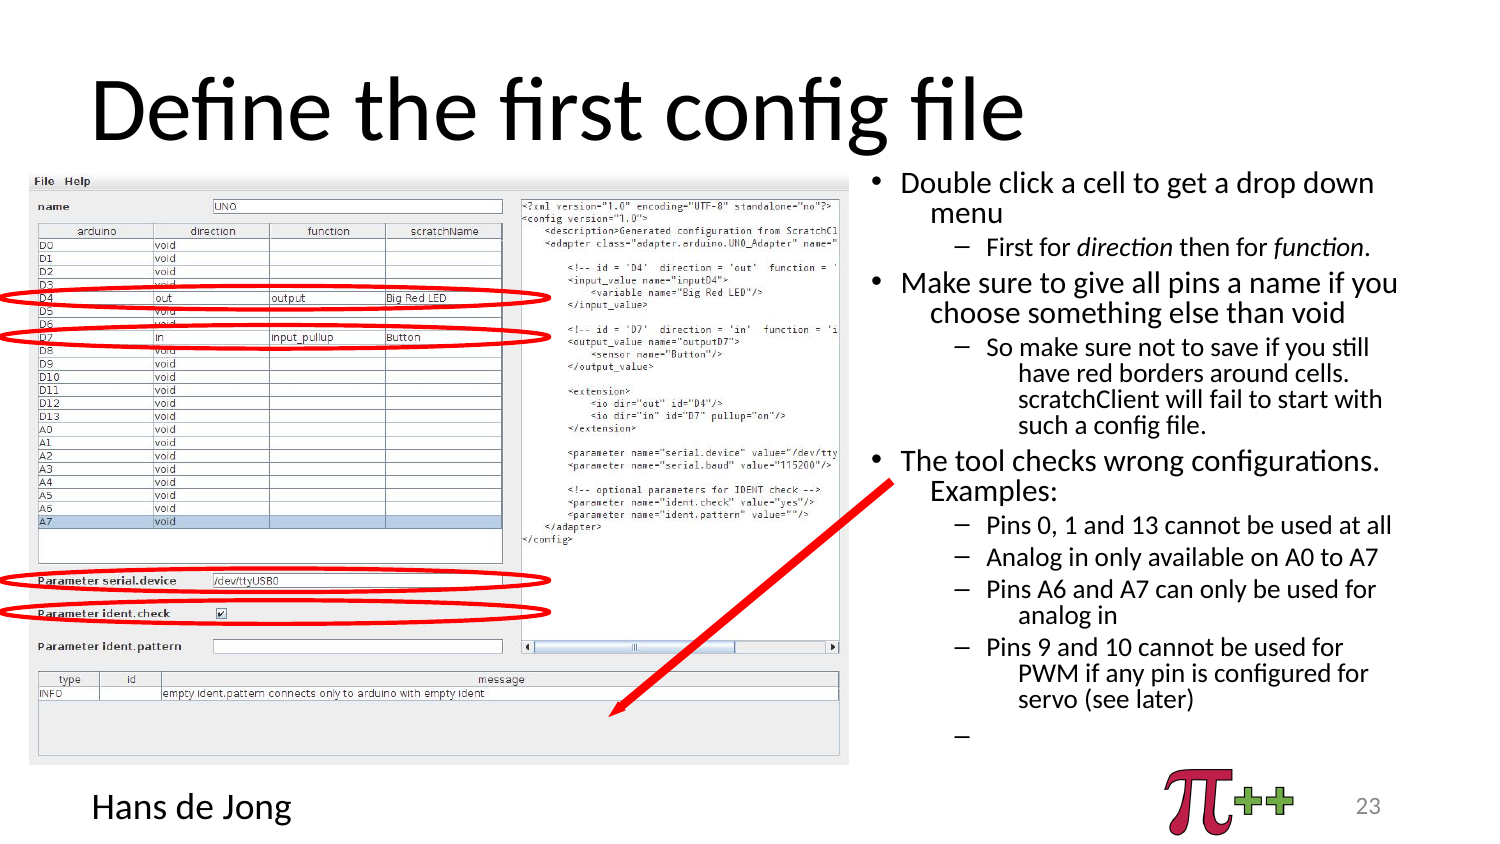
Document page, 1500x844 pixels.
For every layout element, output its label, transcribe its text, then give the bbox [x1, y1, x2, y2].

picture [29, 328, 540, 346]
picture [29, 288, 541, 307]
title Define the first config file [75, 33, 1426, 175]
text_box 23 [1340, 782, 1426, 827]
list Double click a cell to get a drop down menu First for direction then for function. Make sure to give all pins a name if you choose something else than void So make sure not to save if you still have red borders around cells. scratchClient will fail to start with such a config file. The tool checks wrong configurations. Examples: Pins 0, 1 and 13 cannot be used at all Analog in only available on A0 to A7 Pins A6 and A7 can only be used for analog in Pins 9 and 10 cannot be used for PWM if any pin is configured for servo (see later) [856, 161, 1426, 754]
picture [29, 603, 539, 621]
picture [29, 571, 540, 589]
picture [29, 173, 849, 765]
